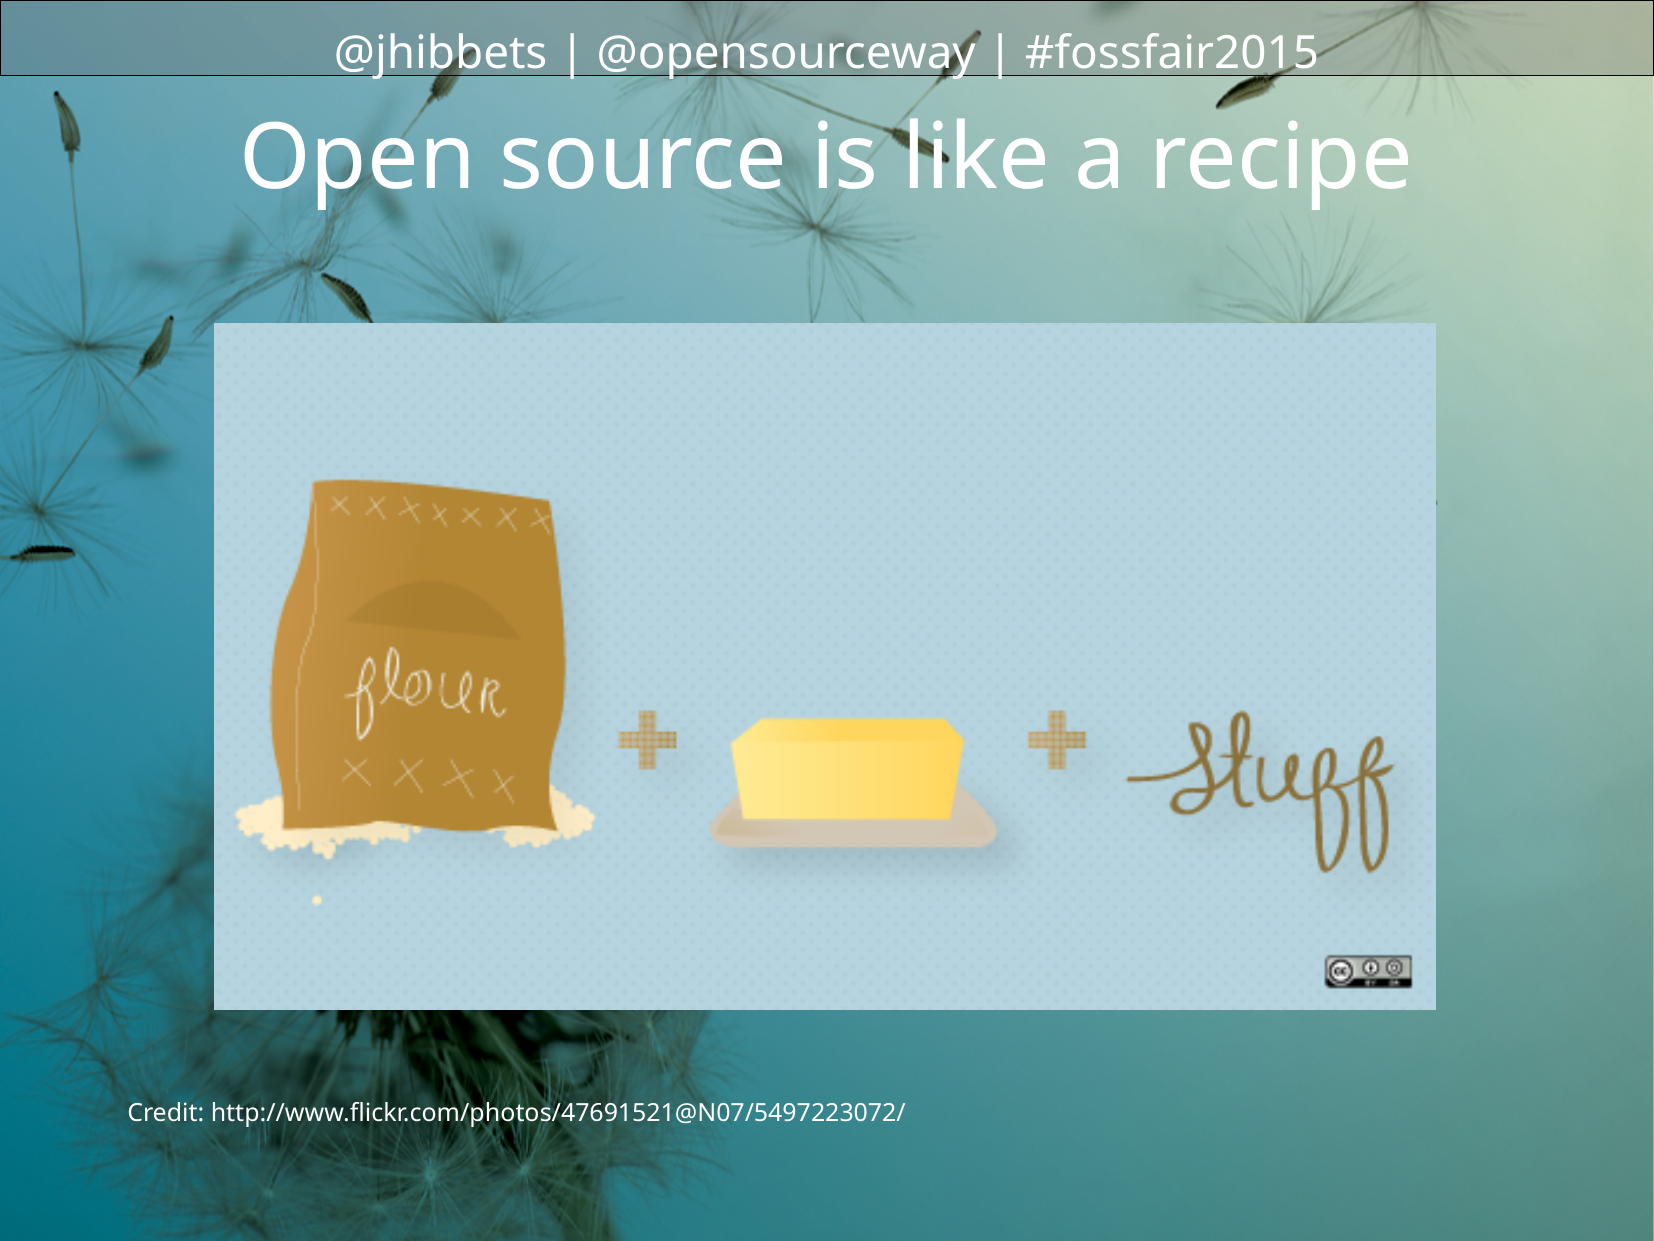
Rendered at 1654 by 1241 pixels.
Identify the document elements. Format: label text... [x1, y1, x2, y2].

title Open source is like a recipe [82, 49, 1571, 257]
picture [0, 76, 1654, 1241]
text_box Credit: http://www.flickr.com/photos/47691521@N07/5497223072/ [112, 1087, 918, 1128]
